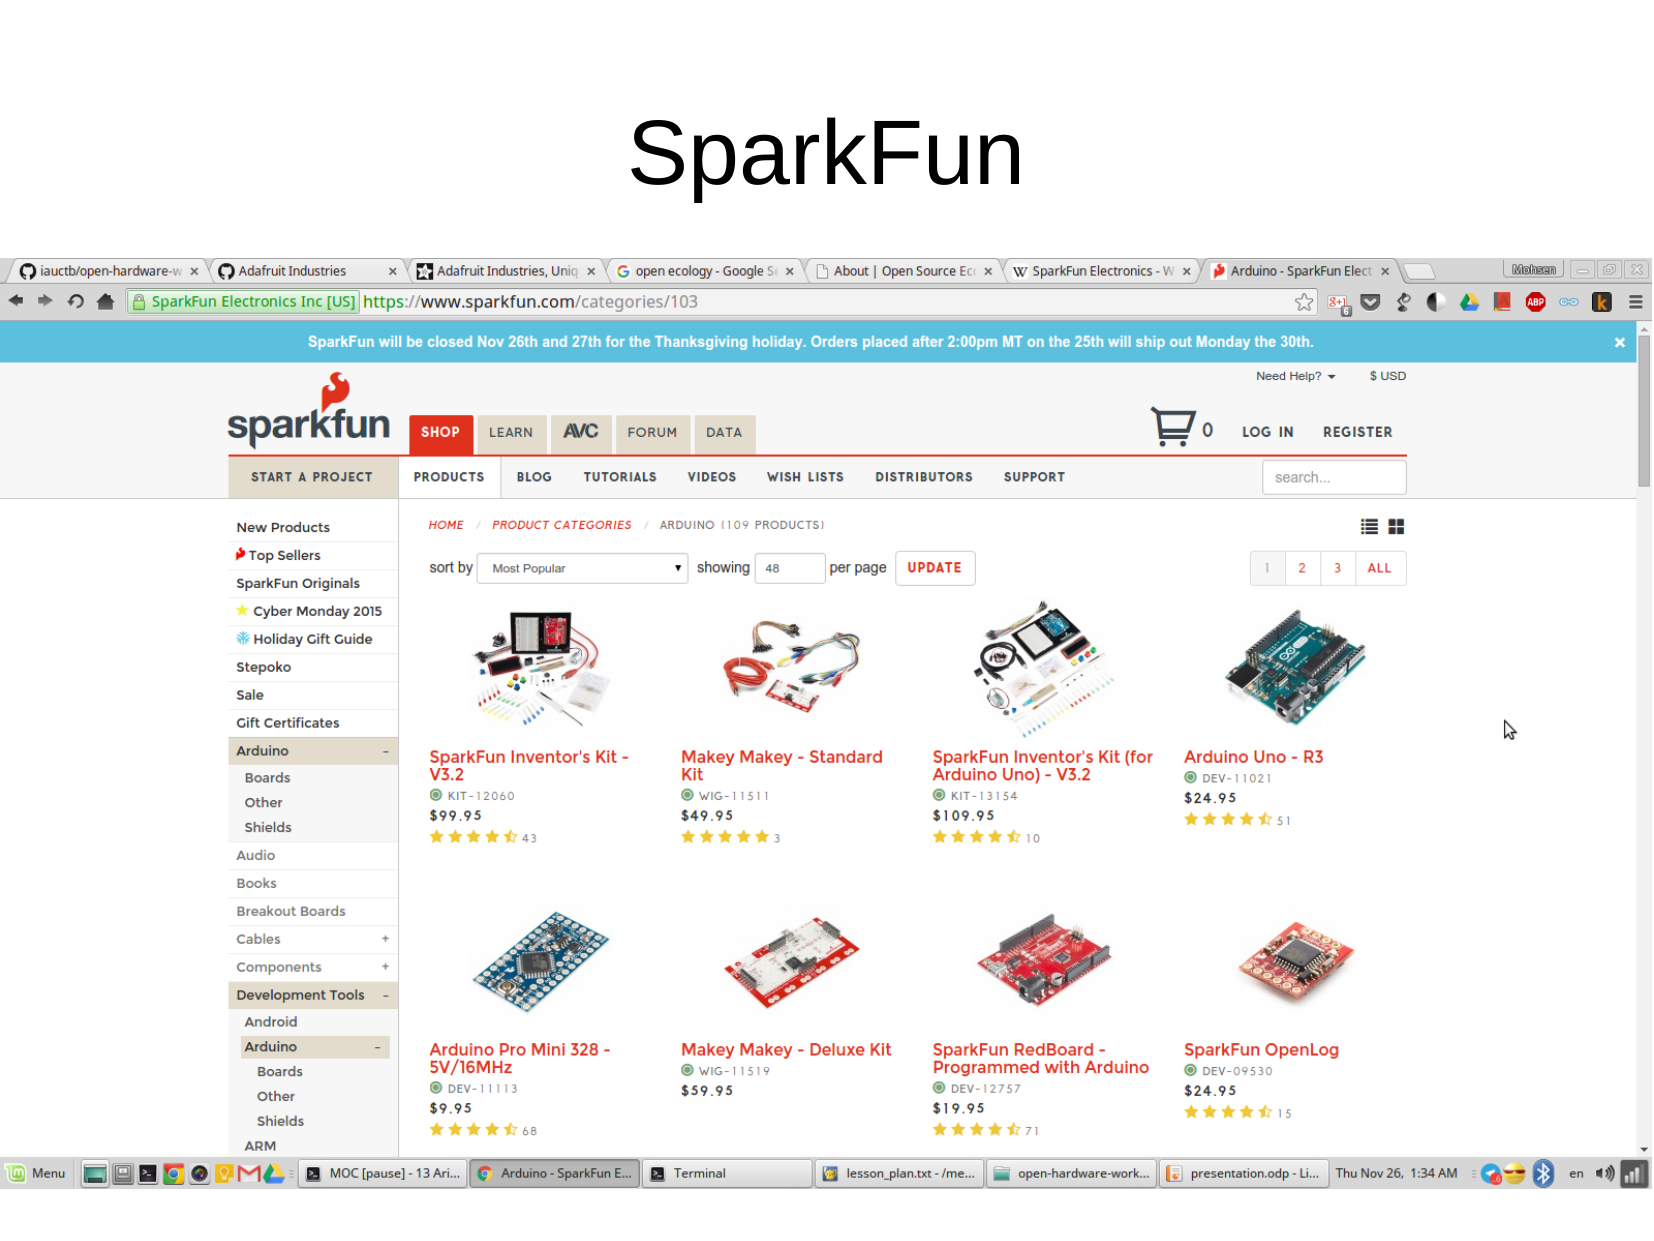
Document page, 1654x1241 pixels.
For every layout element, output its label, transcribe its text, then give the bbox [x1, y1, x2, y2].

picture [0, 258, 1652, 1189]
title SparkFun [82, 49, 1571, 257]
